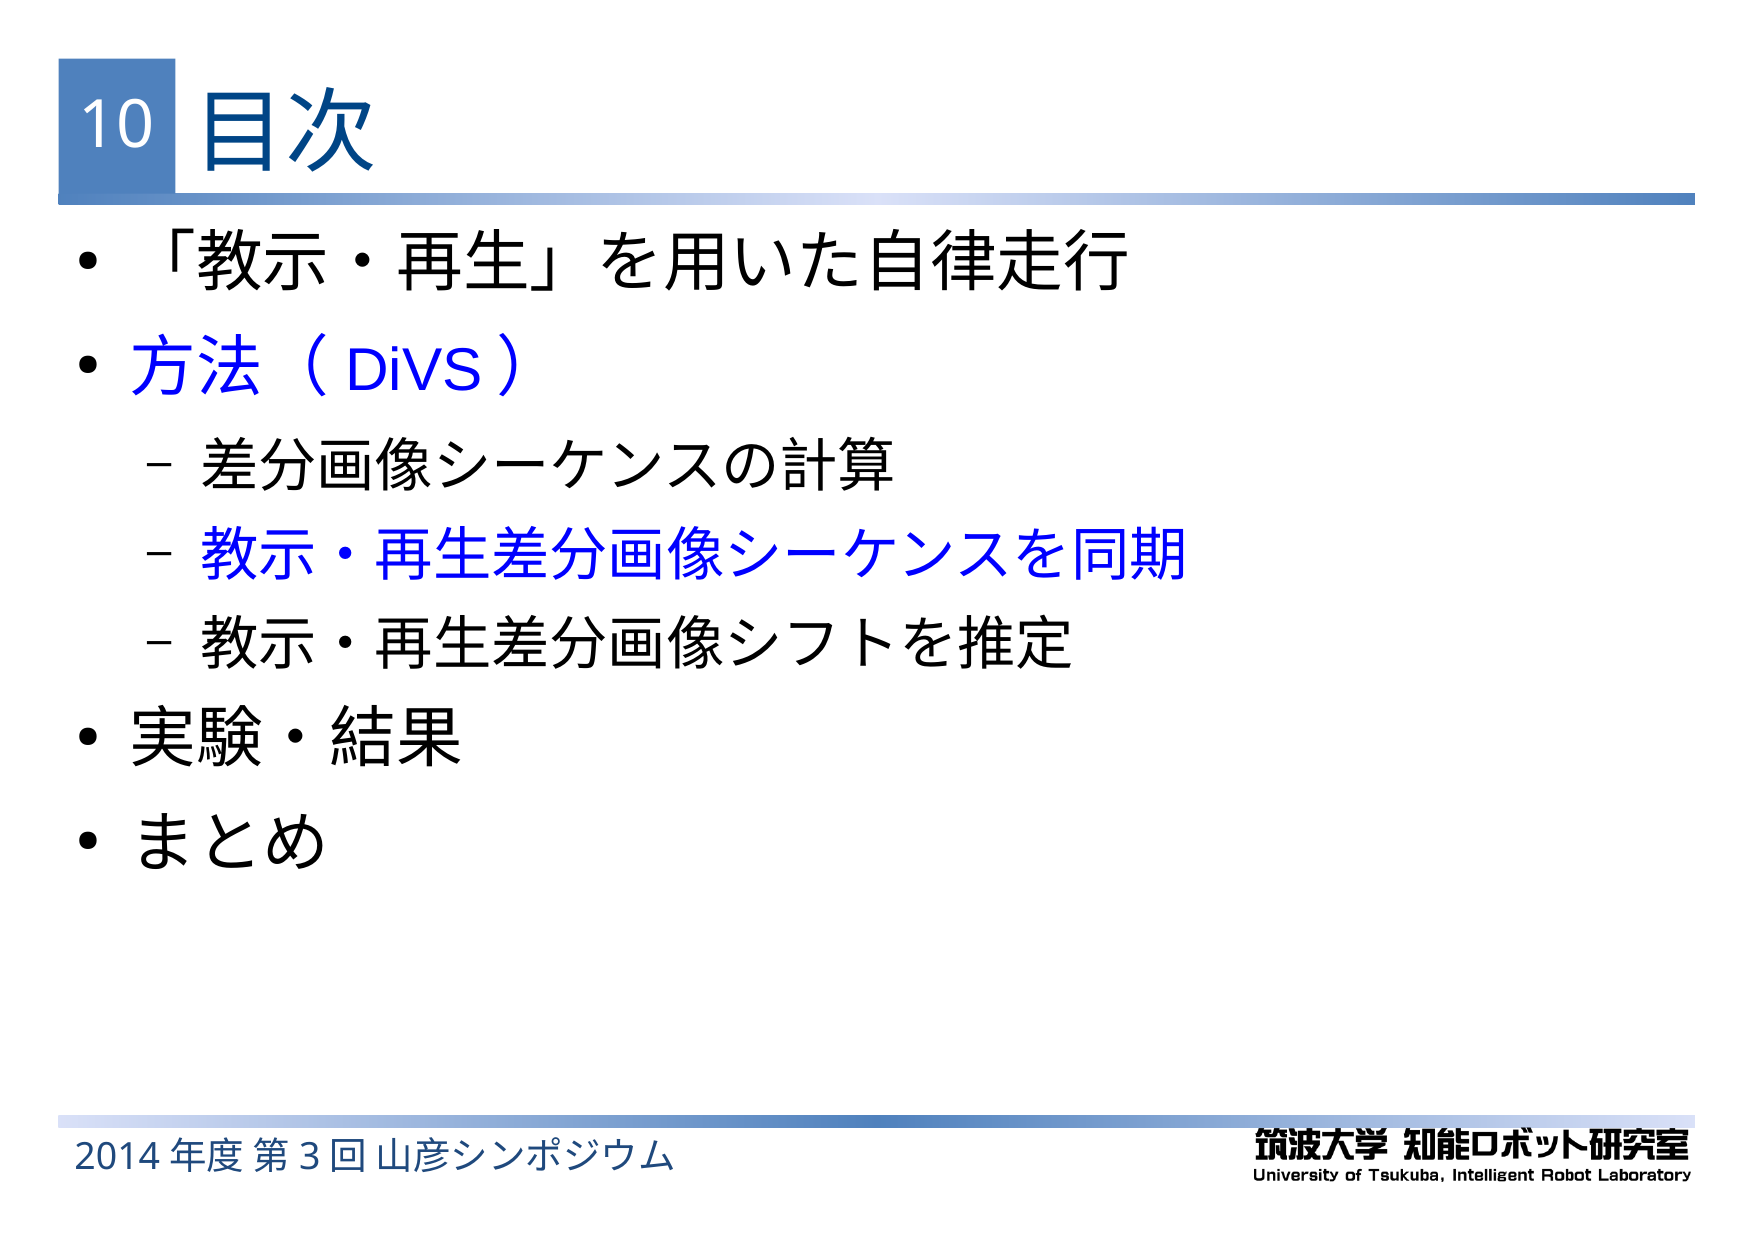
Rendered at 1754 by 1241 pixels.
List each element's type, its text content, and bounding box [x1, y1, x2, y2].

title 目次 [193, 61, 1651, 205]
picture [1252, 1127, 1691, 1182]
list 「教示・再生」を用いた自律走行 方法（DiVS） 差分画像シーケンスの計算 教示・再生差分画像シーケンスを同期 教示・再生差分画像シフトを推定 実験・結果 まとめ [58, 223, 1696, 1116]
